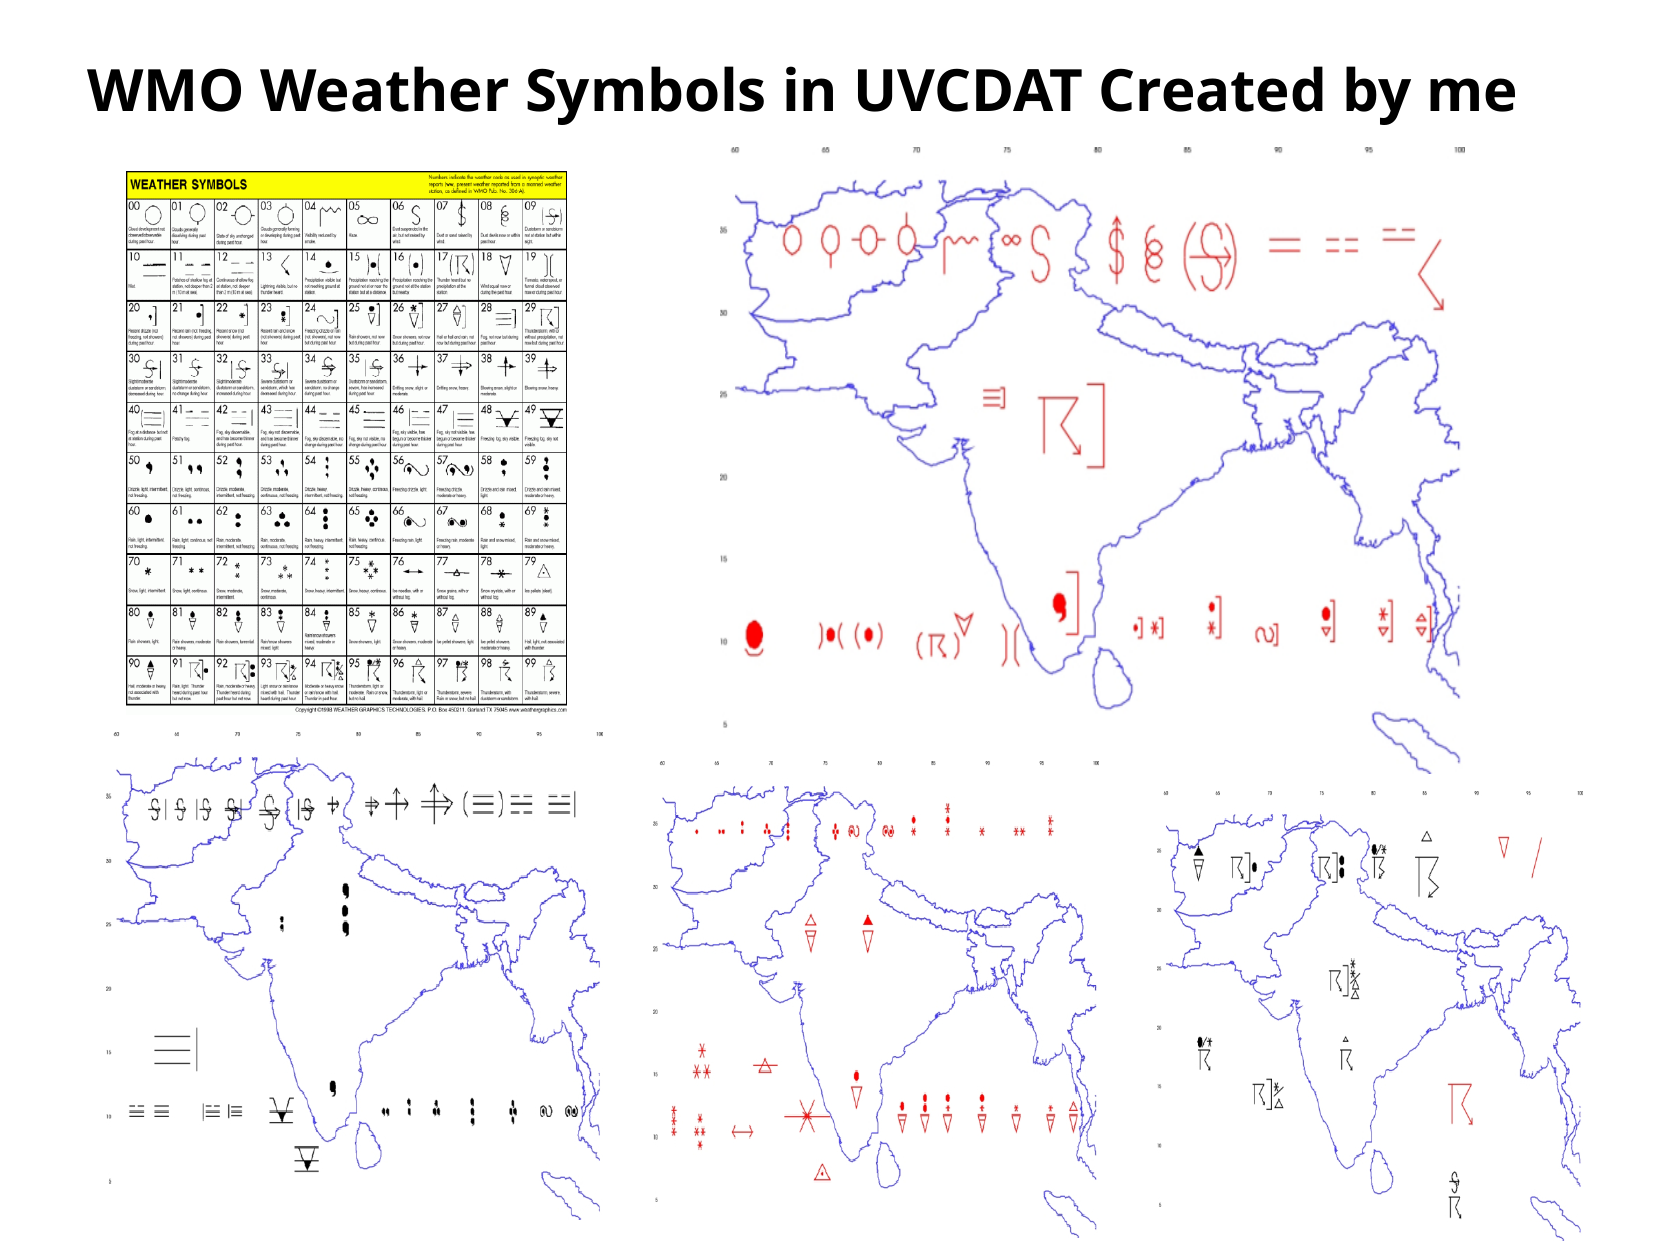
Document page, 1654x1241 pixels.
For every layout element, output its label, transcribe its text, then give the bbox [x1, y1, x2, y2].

picture [126, 171, 567, 715]
text_box WMO Weather Symbols in UVCDAT Created by me [11, 41, 1595, 127]
picture [653, 147, 1465, 1238]
picture [106, 732, 603, 1221]
picture [1157, 791, 1583, 1241]
